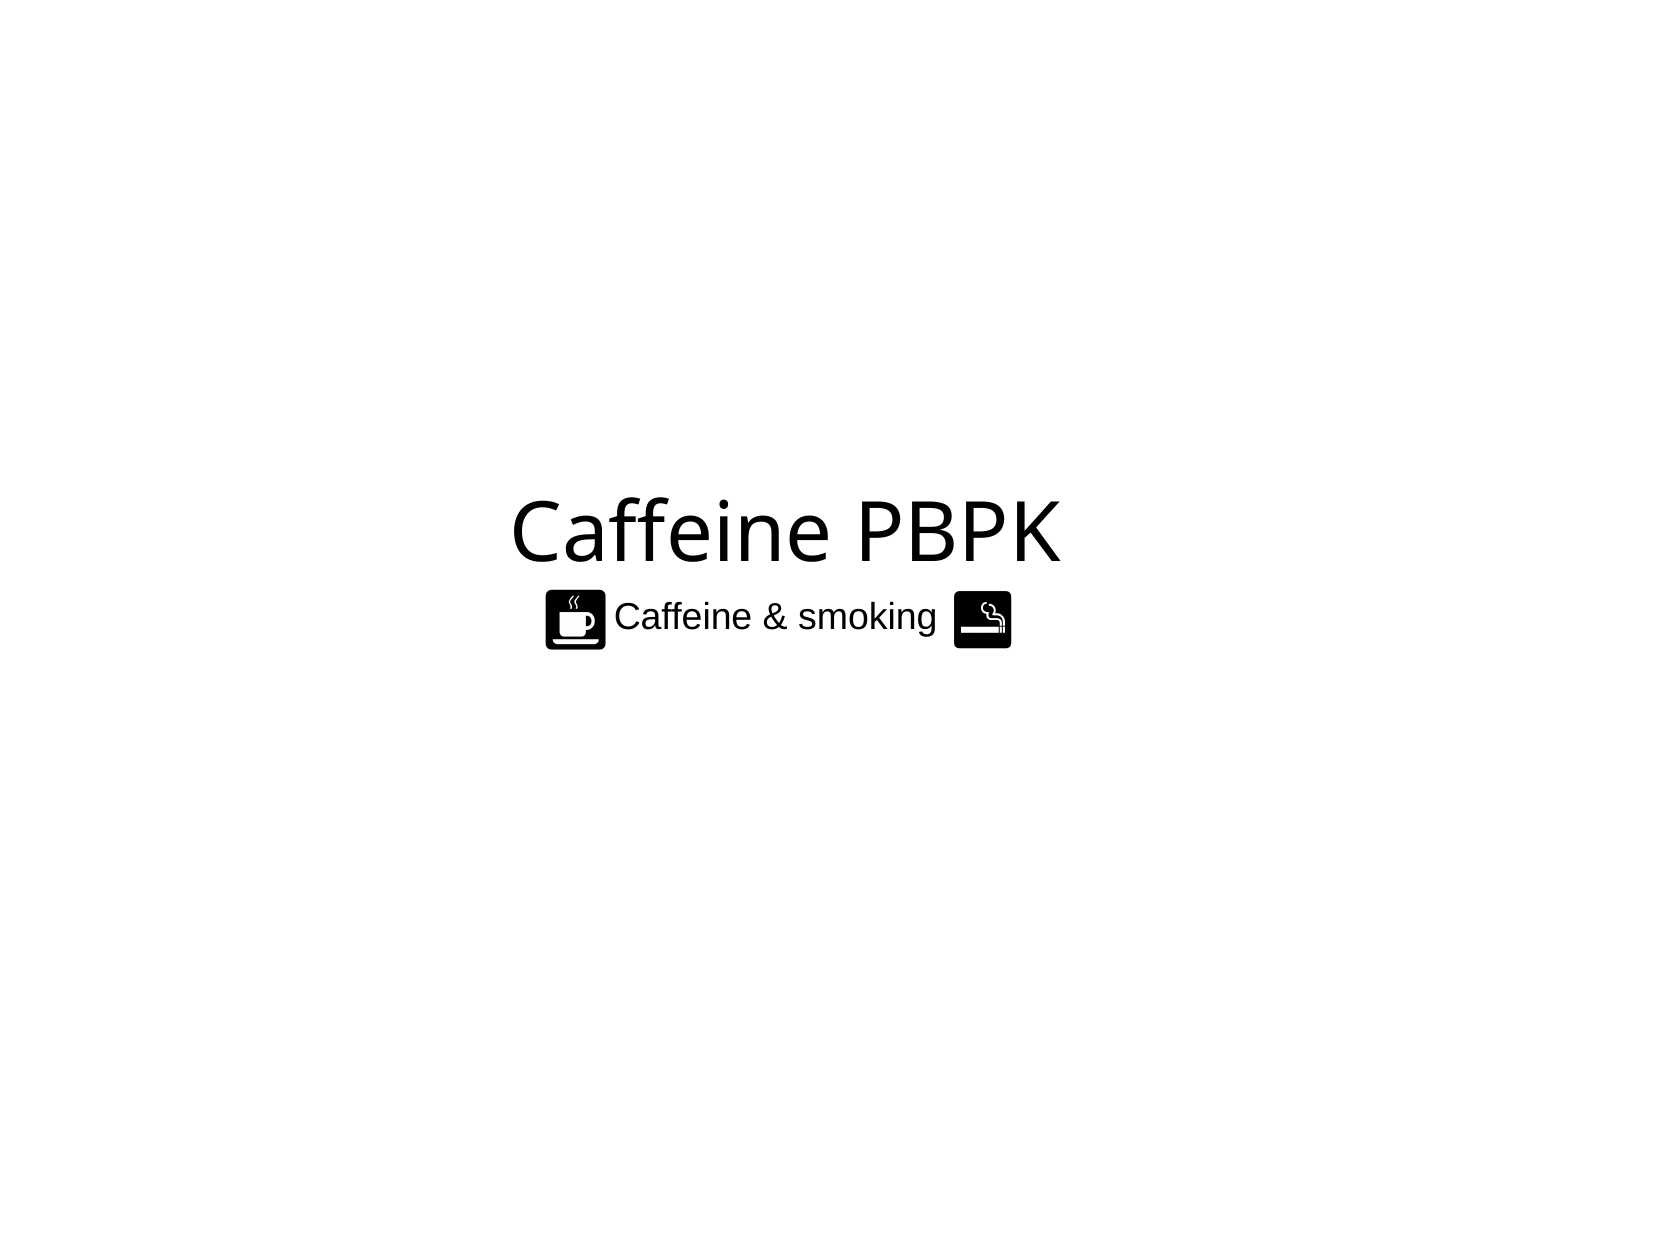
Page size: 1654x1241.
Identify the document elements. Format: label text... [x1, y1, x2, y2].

picture [544, 588, 607, 651]
text_box Caffeine & smoking [598, 587, 1220, 687]
picture [952, 589, 1013, 650]
subtitle Caffeine PBPK [41, 49, 1530, 1010]
